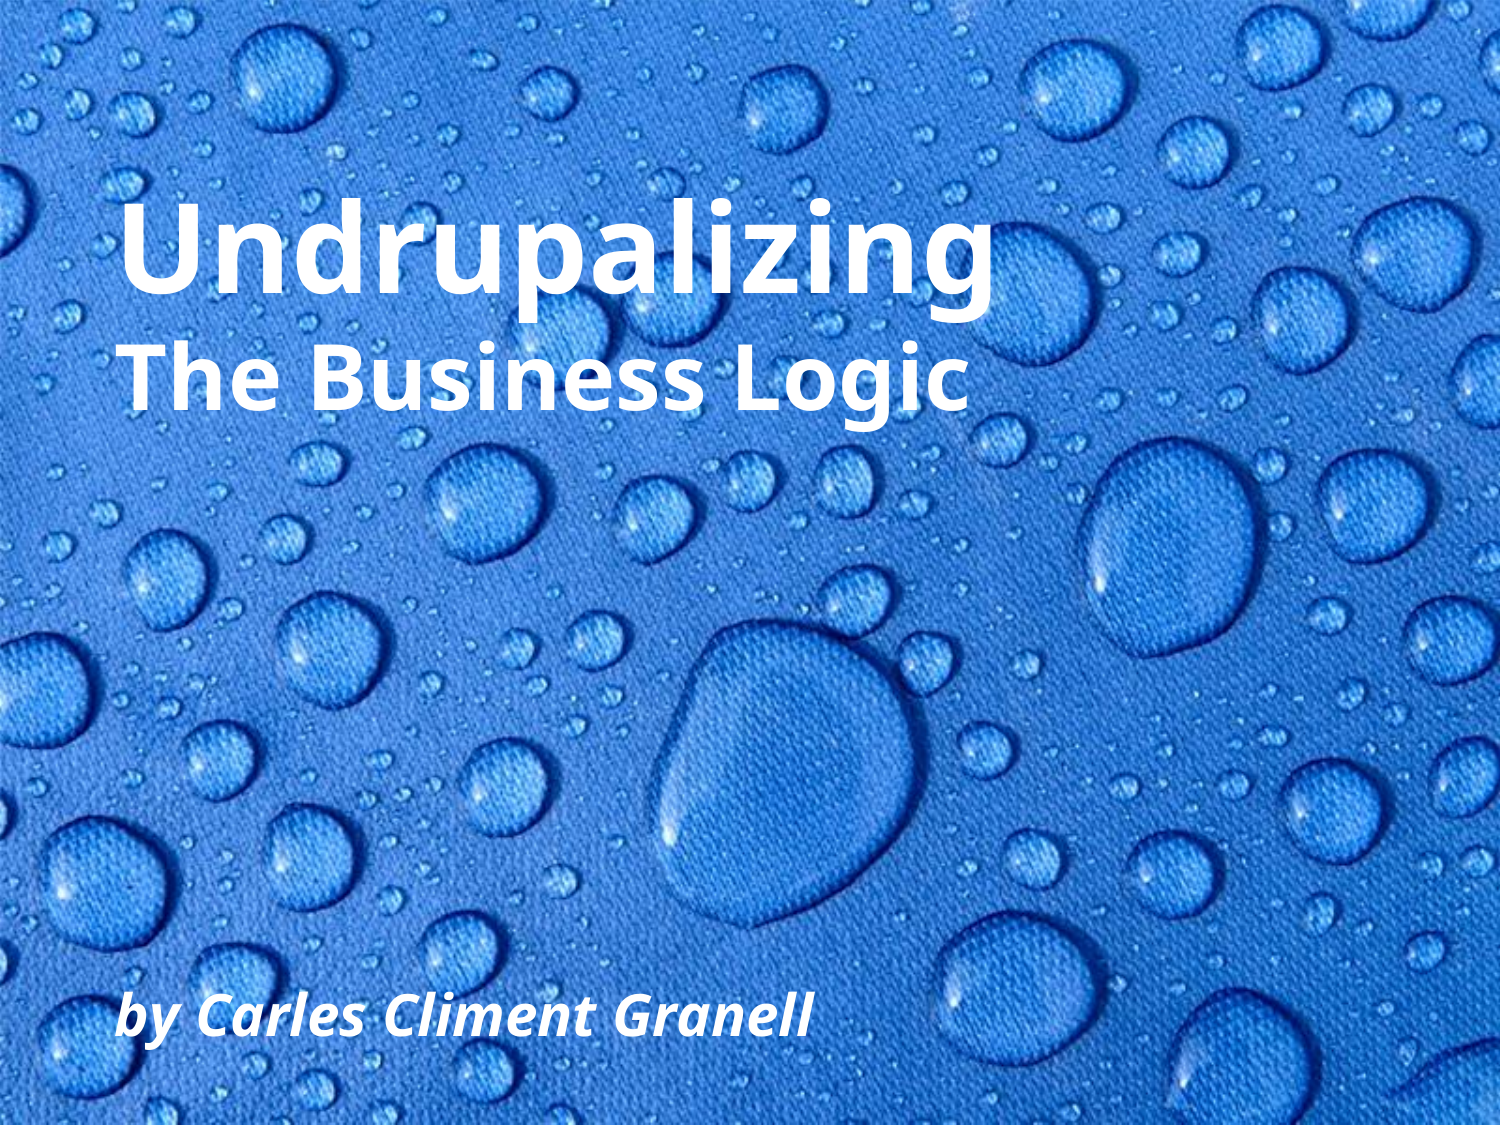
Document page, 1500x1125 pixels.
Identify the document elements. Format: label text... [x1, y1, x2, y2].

picture [0, 0, 1500, 1125]
text_box Undrupalizing The Business Logic by Carles Climent Granell [100, 160, 1017, 1125]
